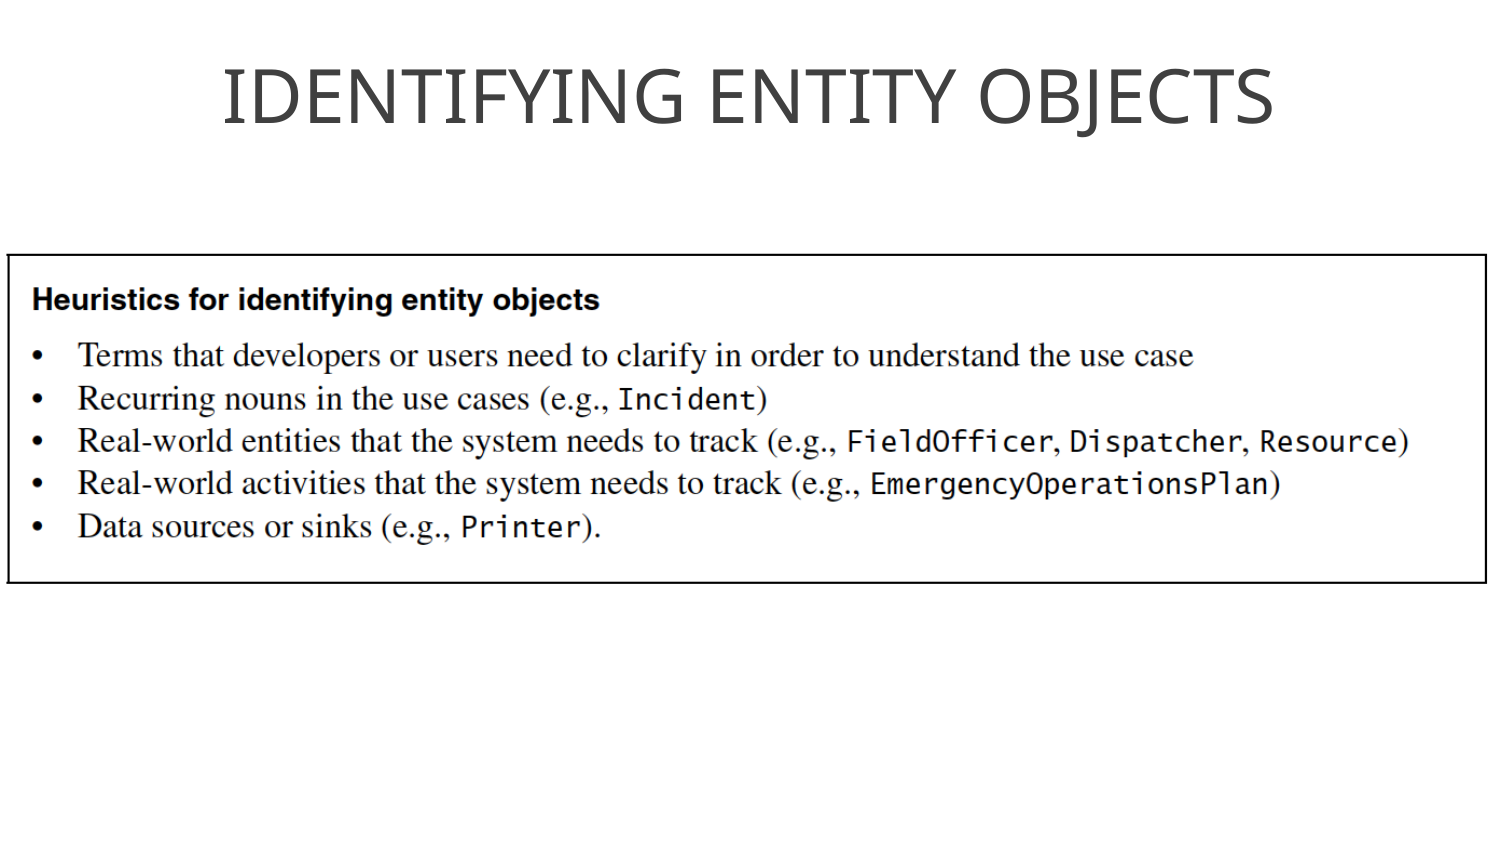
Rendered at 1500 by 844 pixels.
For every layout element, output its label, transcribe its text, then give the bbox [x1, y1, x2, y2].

picture [0, 243, 1500, 598]
title Identifying entity objects [75, 23, 1425, 164]
